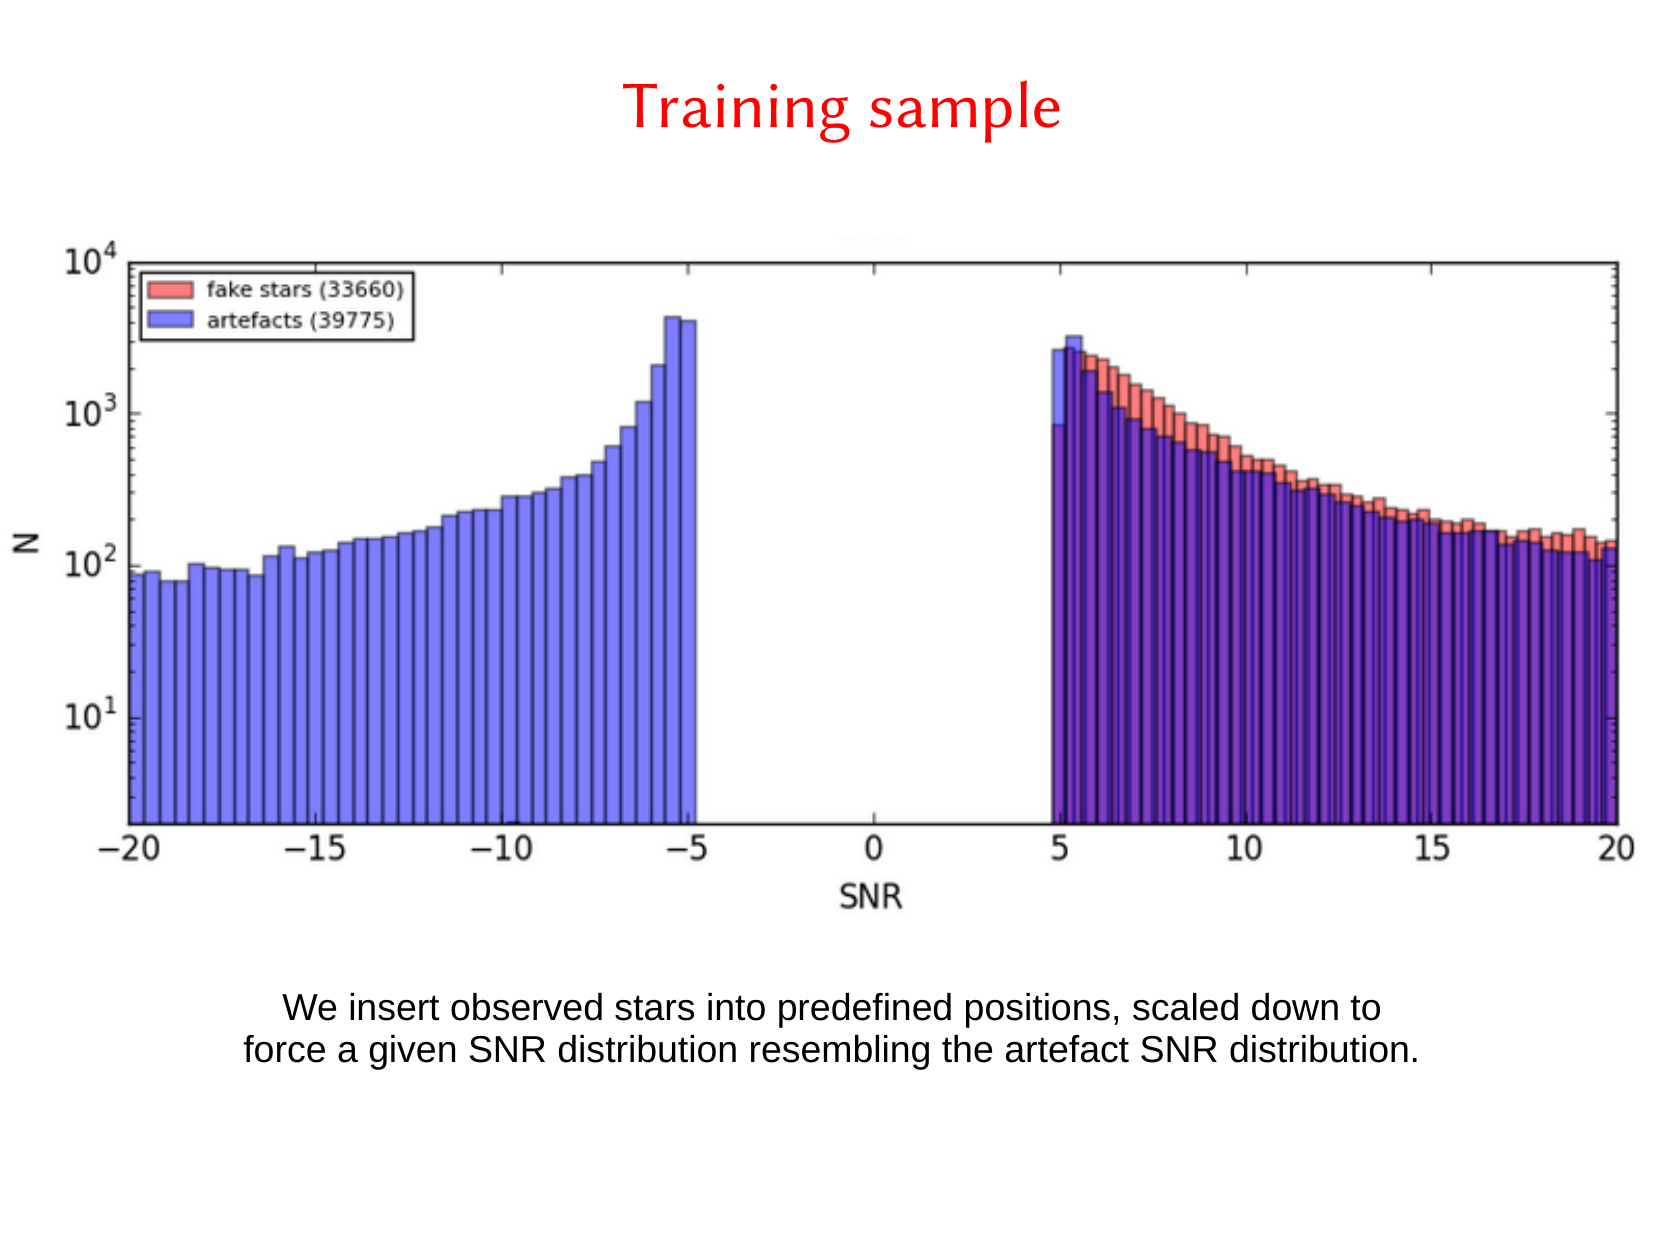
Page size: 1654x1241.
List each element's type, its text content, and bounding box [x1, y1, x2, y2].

picture [4, 237, 1654, 924]
text_box We insert observed stars into predefined positions, scaled down to force a given SNR distribution resembling the artefact SNR distribution. [222, 978, 1442, 1105]
text_box Training sample [190, 60, 1460, 179]
